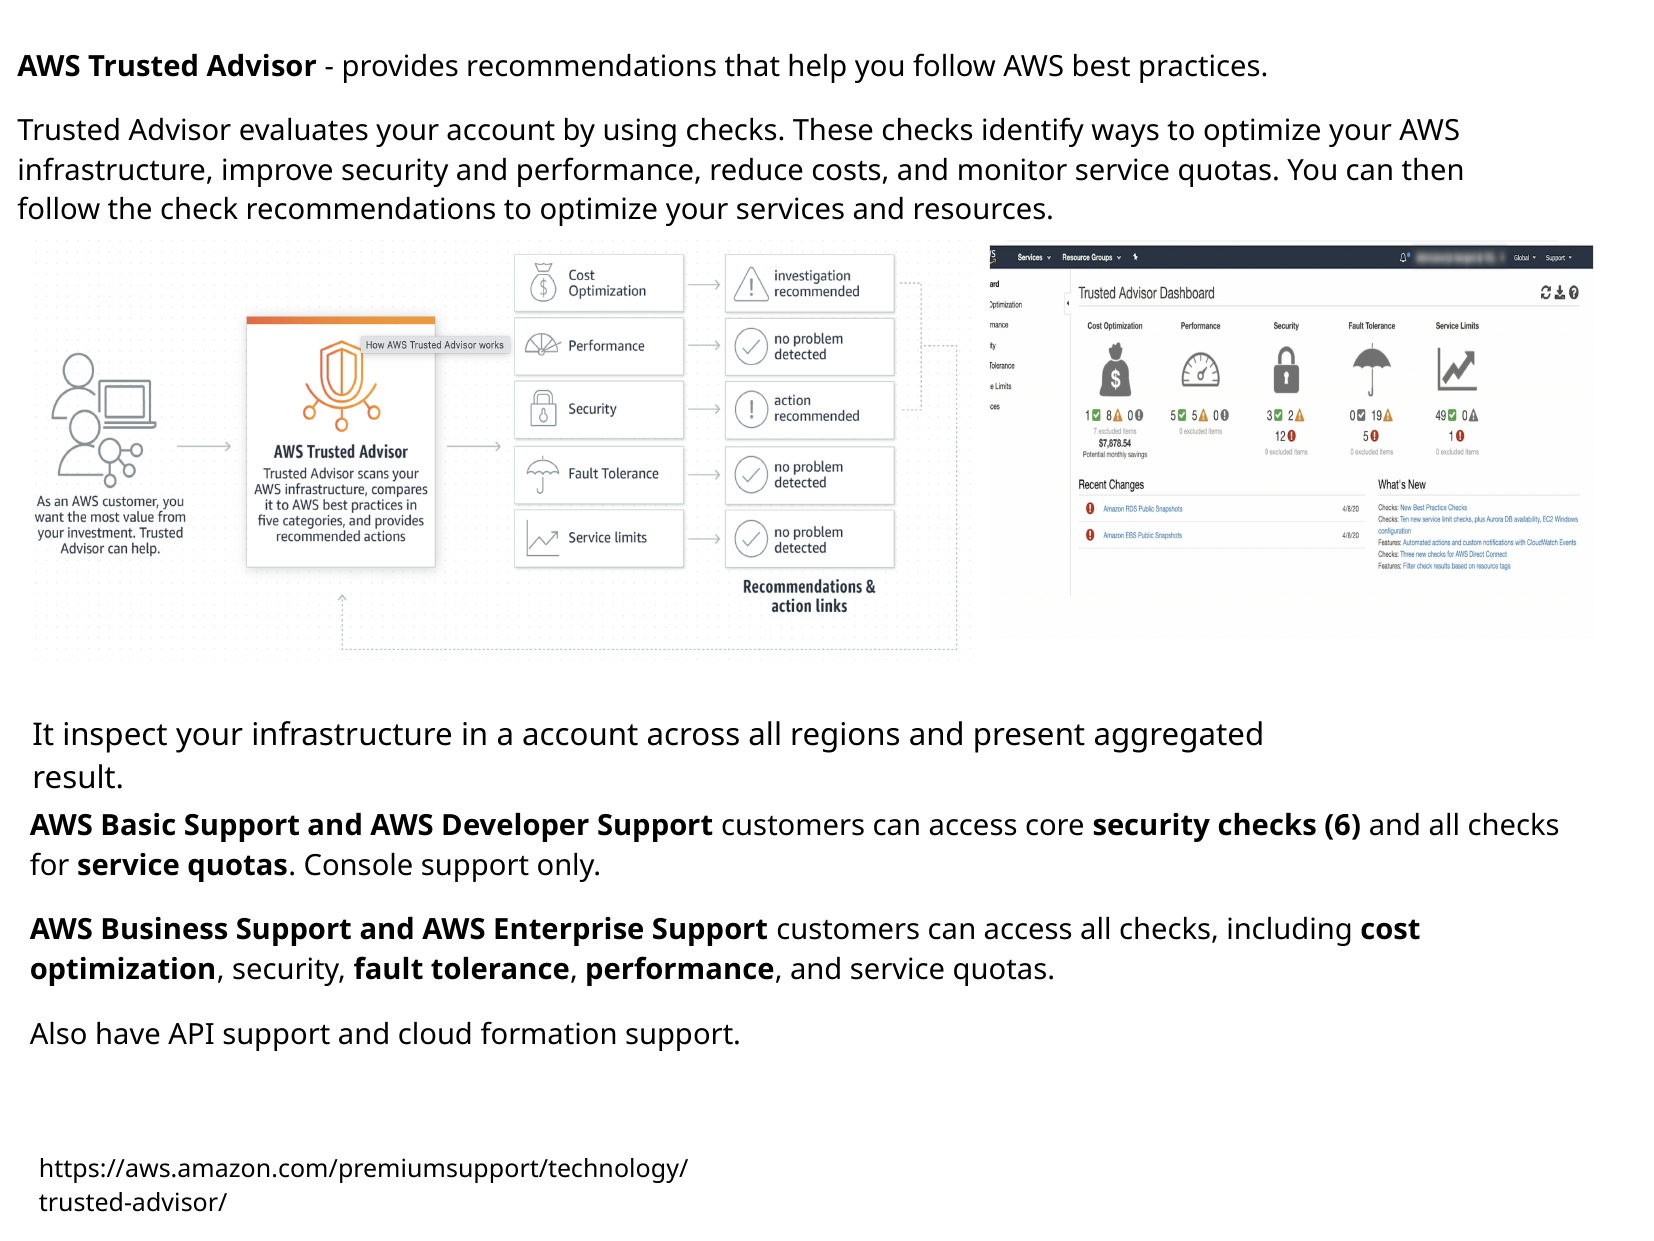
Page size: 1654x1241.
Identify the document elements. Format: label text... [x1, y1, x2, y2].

text_box It inspect your infrastructure in a account across all regions and present aggregated result. [17, 705, 1291, 752]
picture [989, 240, 1594, 646]
text_box AWS Trusted Advisor - provides recommendations that help you follow AWS best practices. Trusted Advisor evaluates your account by using checks. These checks identify ways to optimize your AWS infrastructure, improve security and performance, reduce costs, and monitor service quotas. You can then follow the check recommendations to optimize your services and resources. [2, 37, 1561, 214]
text_box AWS Basic Support and AWS Developer Support customers can access core security checks (6) and all checks for service quotas. Console support only. AWS Business Support and AWS Enterprise Support customers can access all checks, including cost optimization, security, fault tolerance, performance, and service quotas. Also have API support and cloud formation support. [15, 797, 1604, 1021]
text_box https://aws.amazon.com/premiumsupport/technology/trusted-advisor/ [24, 1143, 781, 1189]
picture [26, 240, 978, 661]
